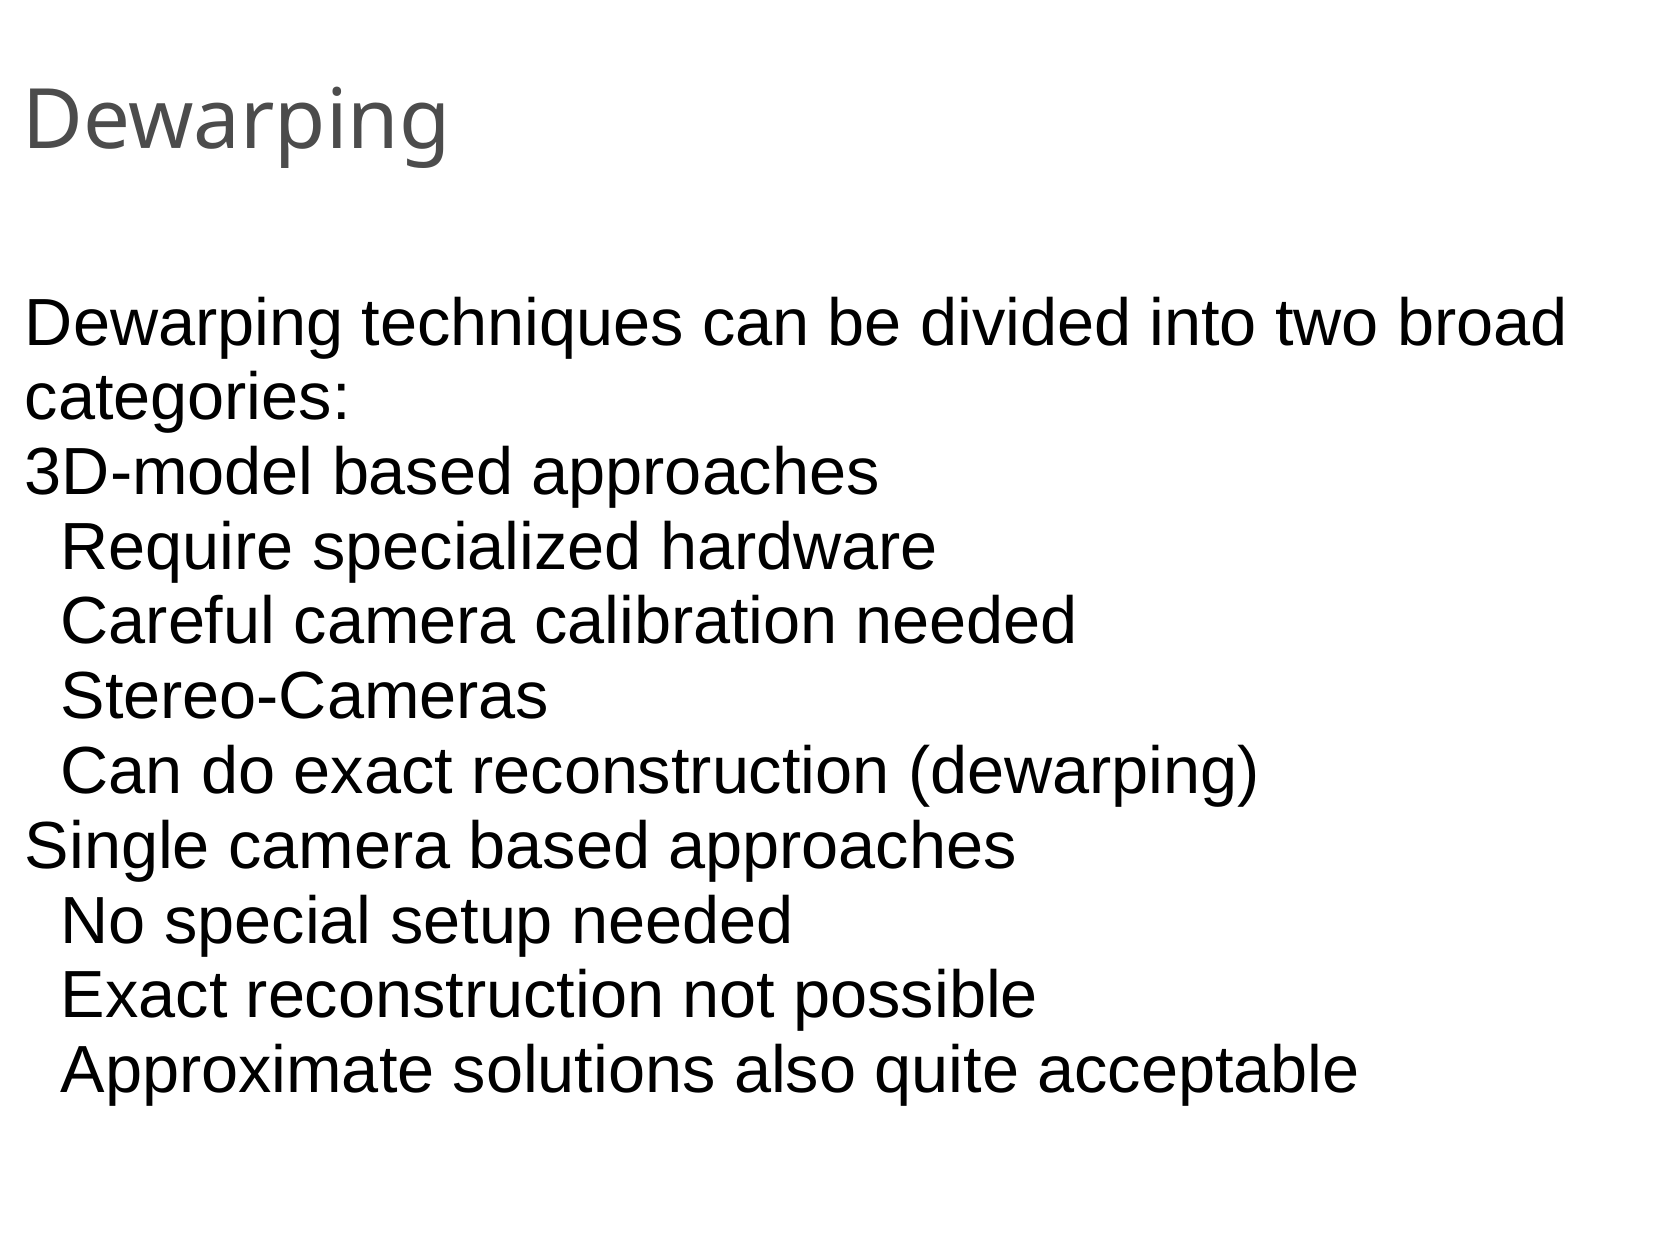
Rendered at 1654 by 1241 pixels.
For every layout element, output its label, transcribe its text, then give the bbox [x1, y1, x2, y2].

subtitle Dewarping techniques can be divided into two broad categories: 3D-model based approaches Require specialized hardware Careful camera calibration needed Stereo-Cameras Can do exact reconstruction (dewarping) Single camera based approaches No special setup needed Exact reconstruction not possible Approximate solutions also quite acceptable [25, 233, 1654, 1158]
title Dewarping [22, 26, 1654, 205]
